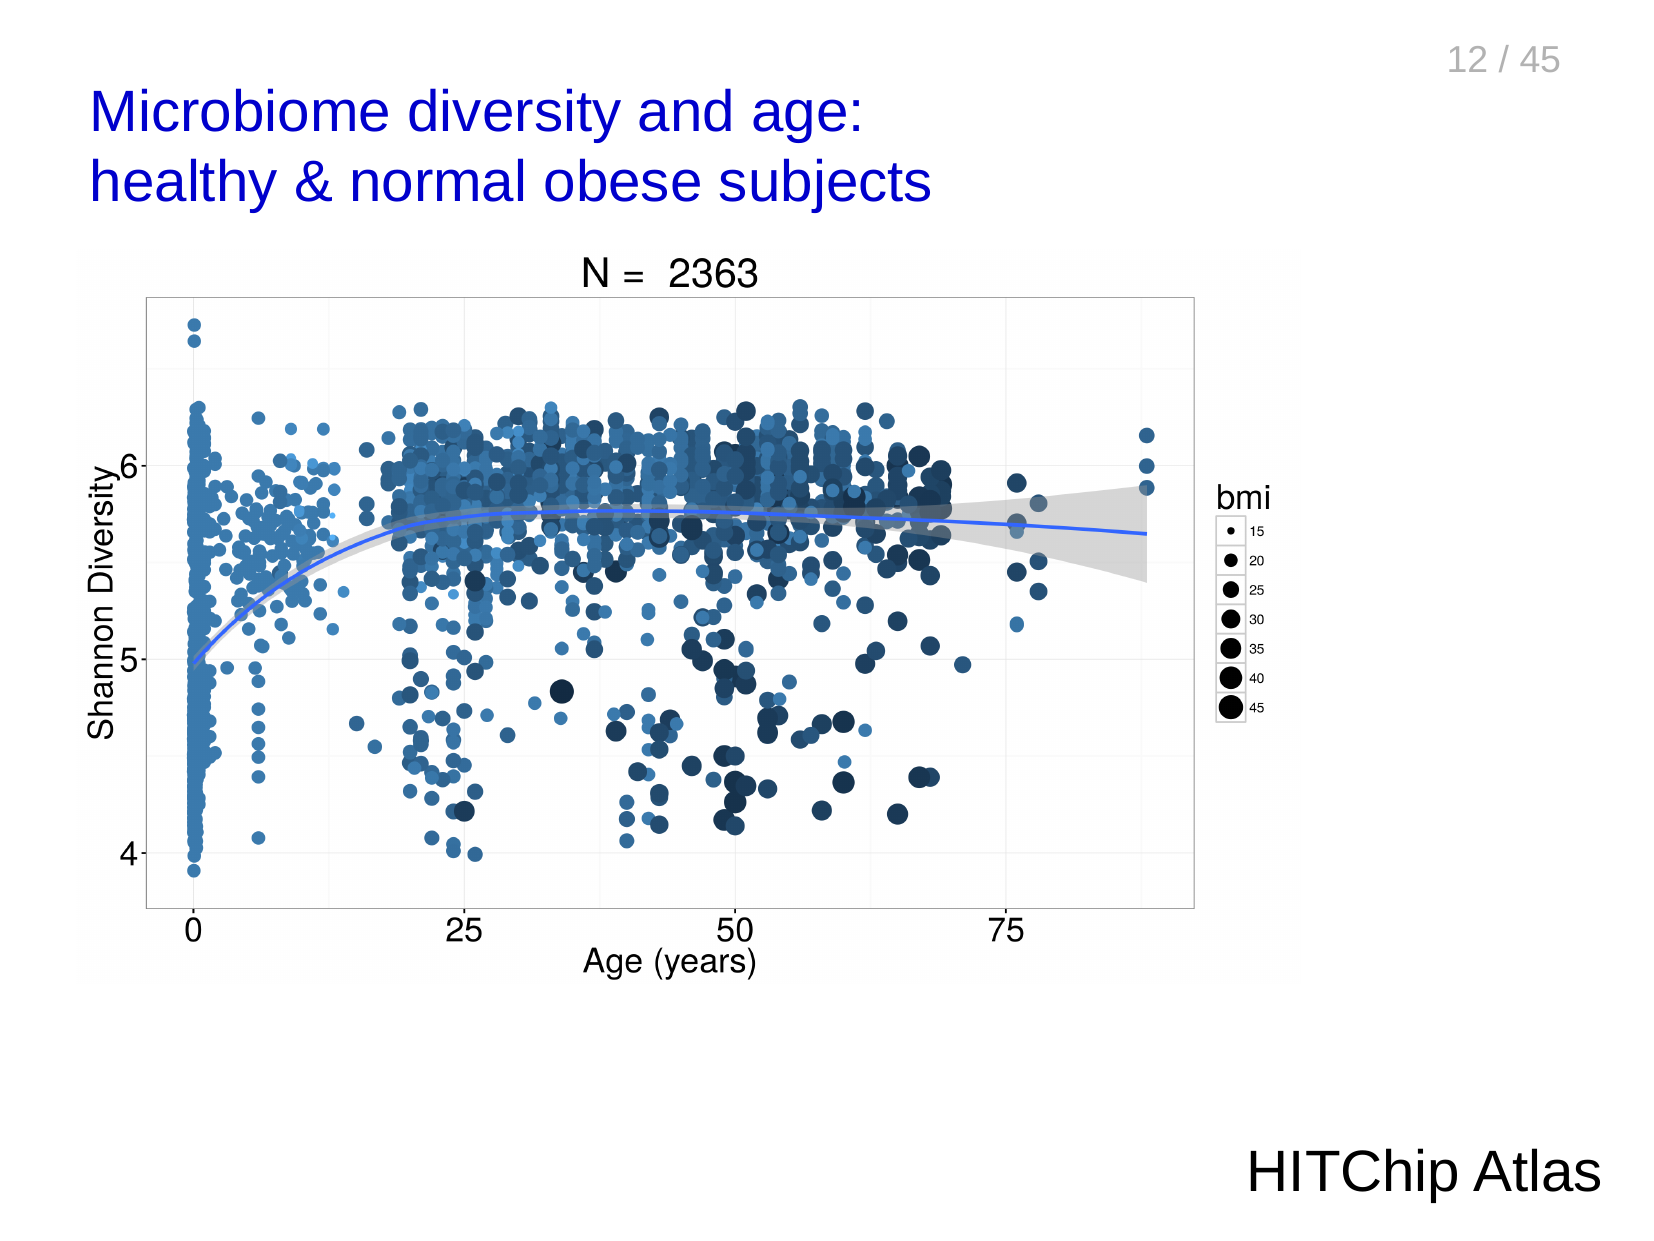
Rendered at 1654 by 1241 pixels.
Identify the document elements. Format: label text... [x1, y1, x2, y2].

text_box HITChip Atlas [1233, 1126, 1617, 1211]
text_box <number> / 45 [1431, 31, 1654, 94]
text_box Microbiome diversity and age: healthy & normal obese subjects [75, 65, 1577, 211]
picture [76, 249, 1301, 984]
